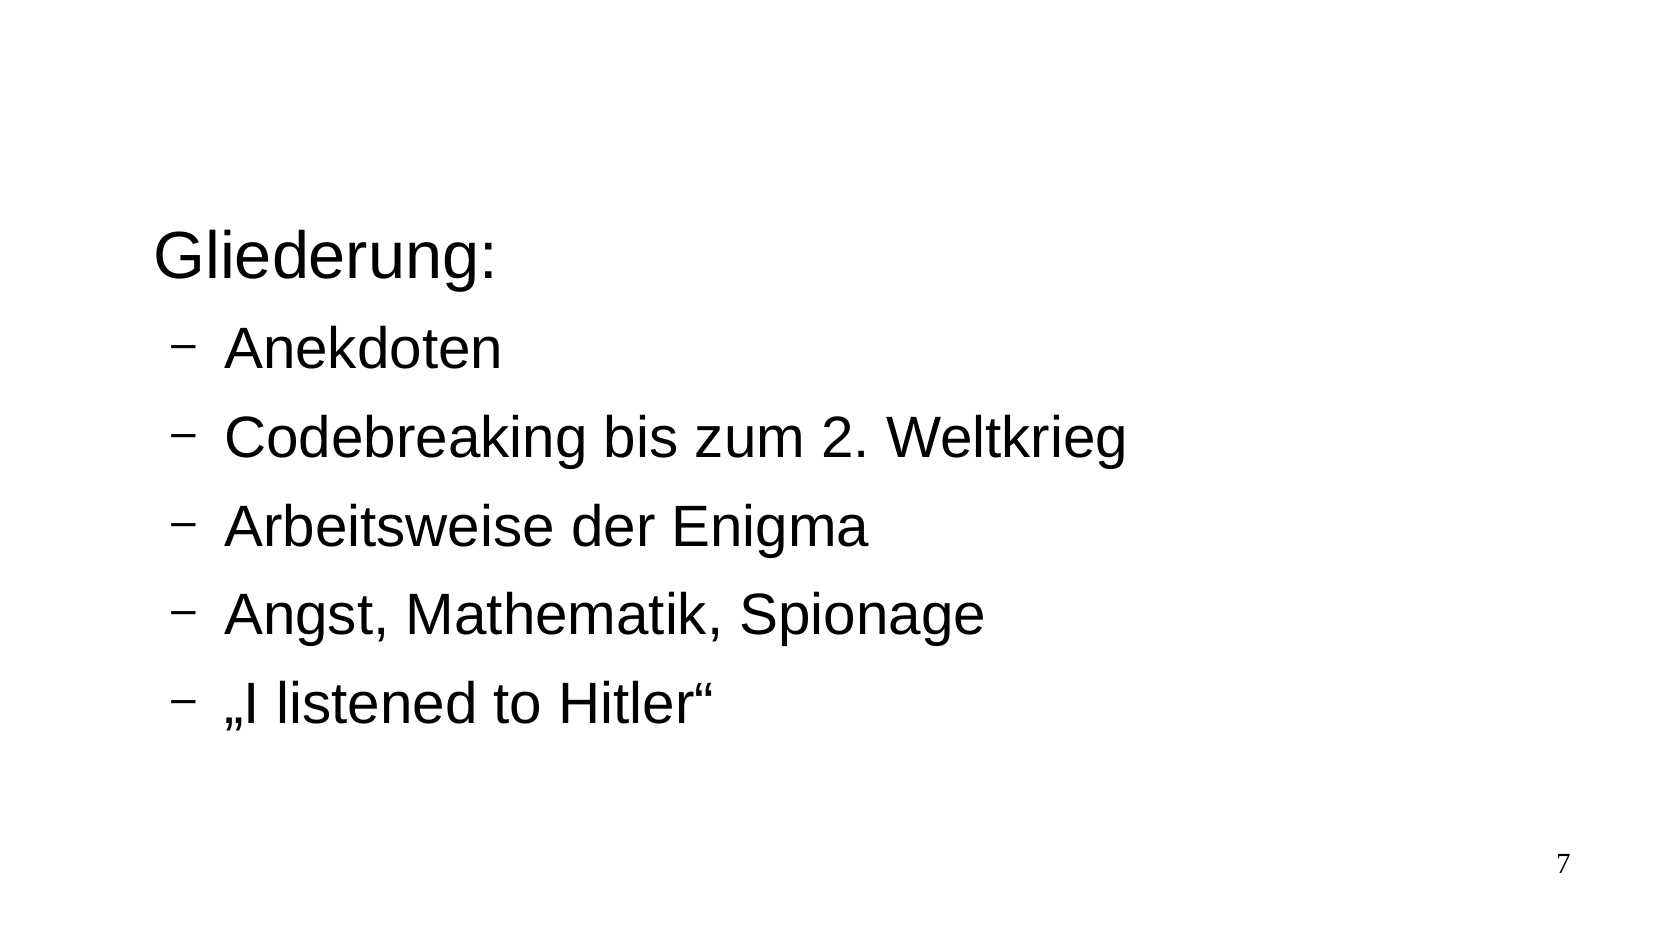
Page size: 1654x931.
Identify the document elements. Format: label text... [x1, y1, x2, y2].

list Gliederung: Anekdoten Codebreaking bis zum 2. Weltkrieg Arbeitsweise der Enigma Angst, Mathematik, Spionage „I listened to Hitler“ [82, 217, 1571, 758]
